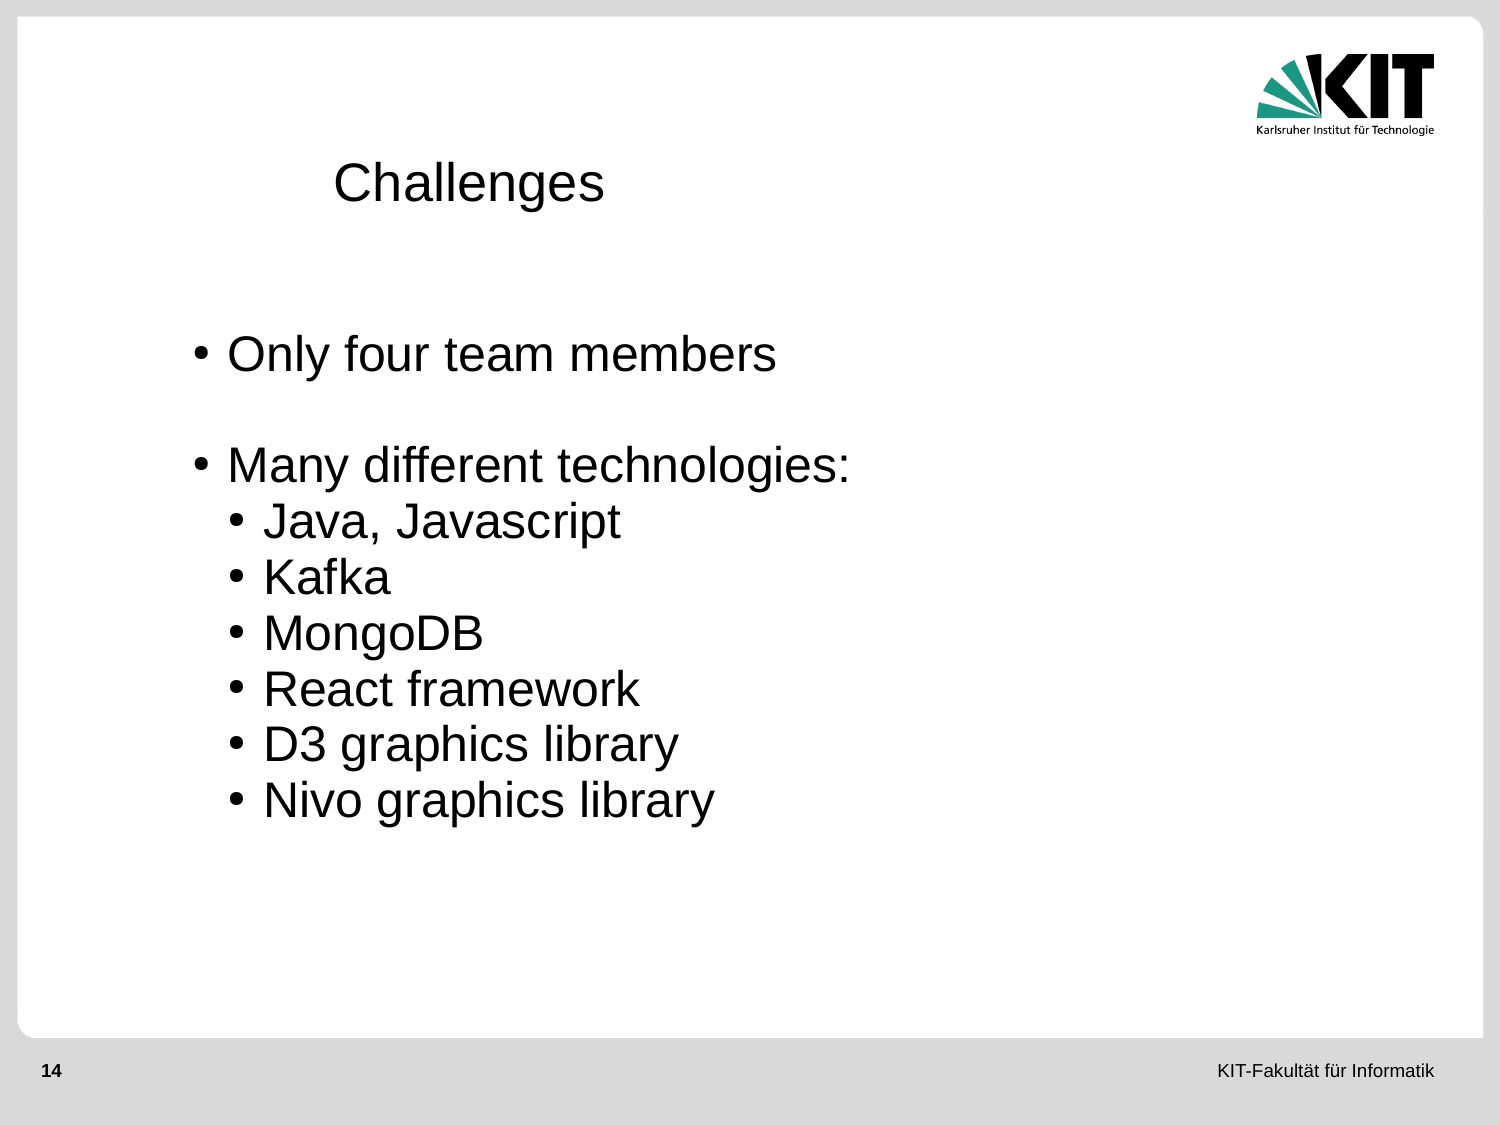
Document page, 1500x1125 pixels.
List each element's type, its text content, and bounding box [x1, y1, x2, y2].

text_box Challenges [318, 145, 1158, 237]
text_box Only four team members Many different technologies: Java, Javascript Kafka MongoDB React framework D3 graphics library Nivo graphics library [177, 318, 1099, 892]
picture [0, 0, 1500, 1125]
